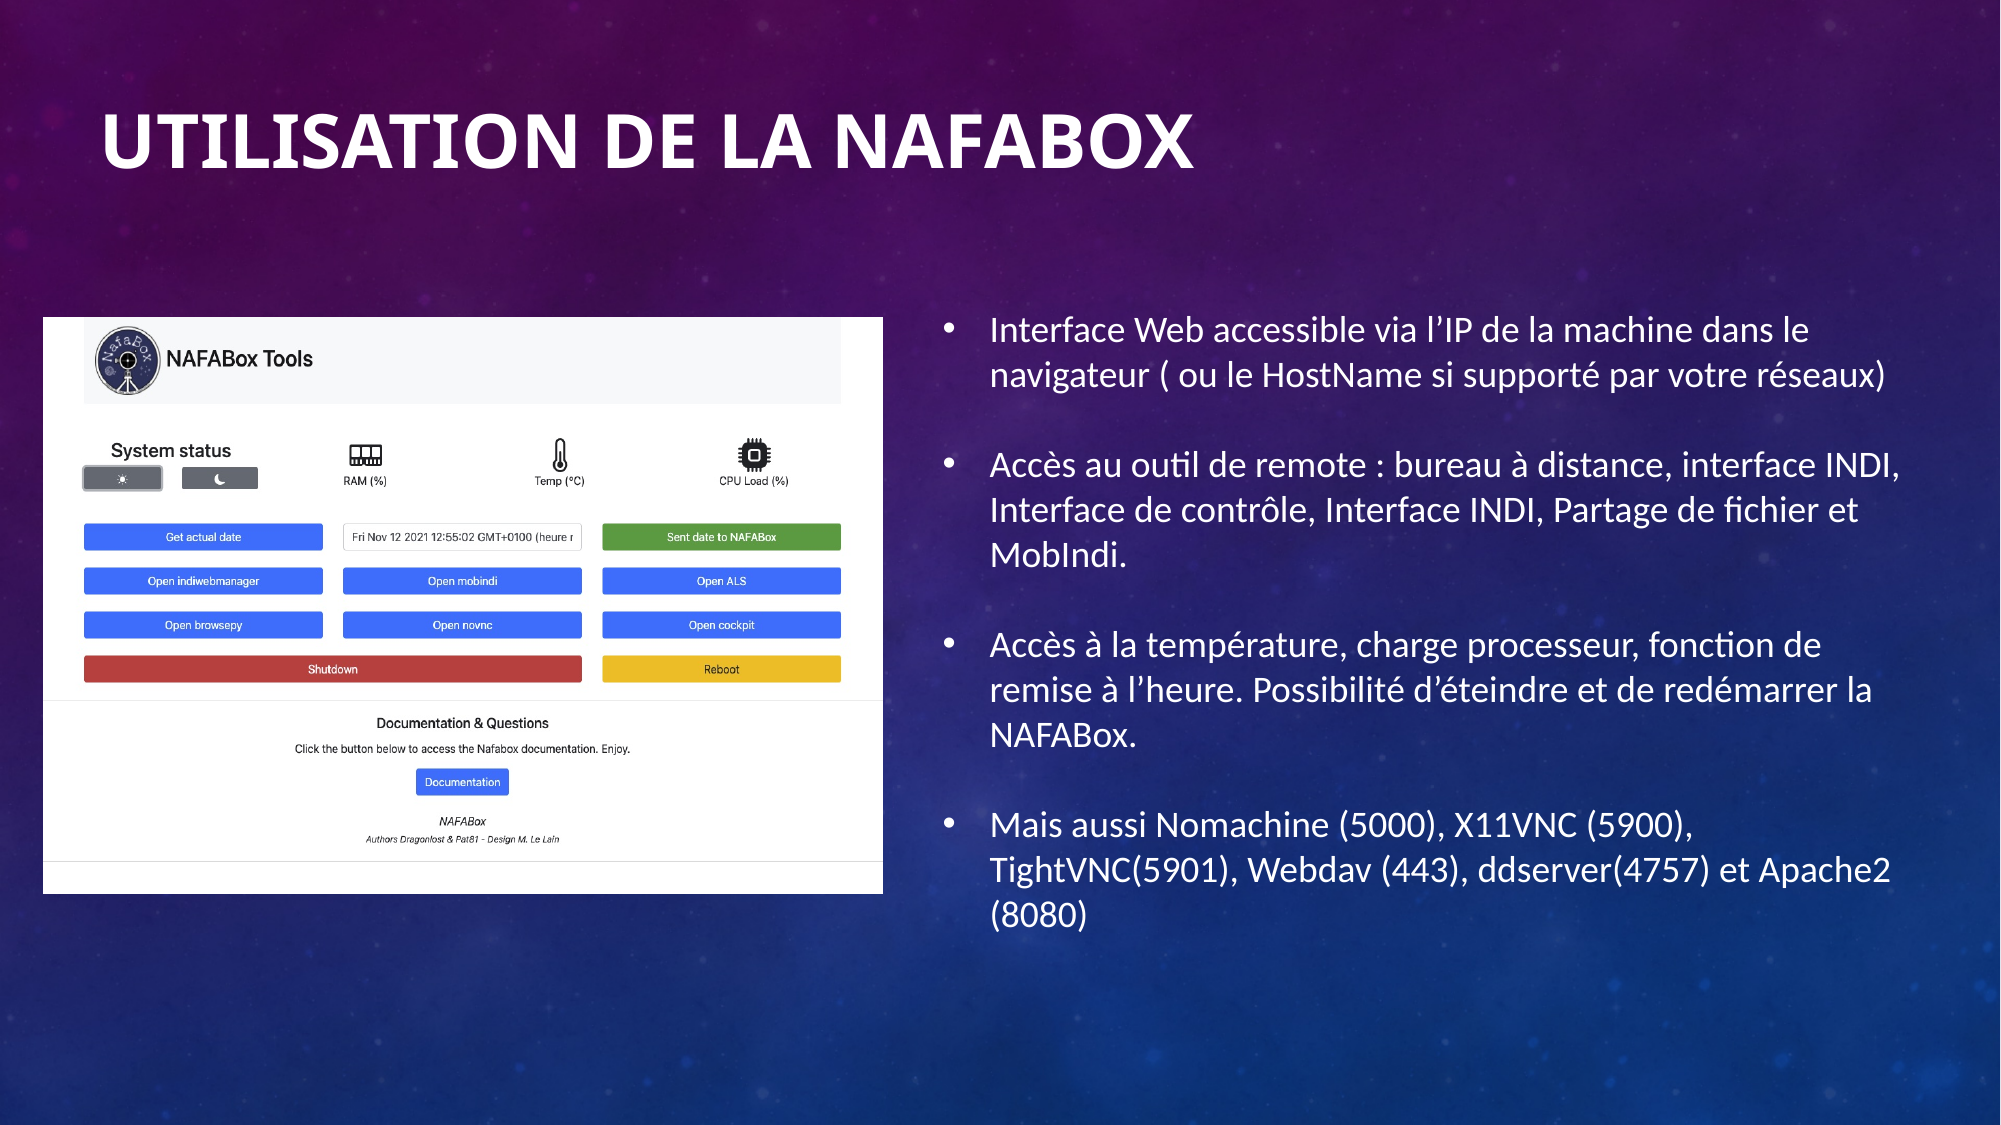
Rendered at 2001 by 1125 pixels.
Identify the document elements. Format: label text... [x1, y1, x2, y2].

text_box Interface Web accessible via l’IP de la machine dans le navigateur ( ou le HostName si supporté par votre réseaux) Accès au outil de remote : bureau à distance, interface INDI, Interface de contrôle, Interface INDI, Partage de fichier et MobIndi. Accès à la température, charge processeur, fonction de remise à l’heure. Possibilité d’éteindre et de redémarrer la NAFABox. Mais aussi Nomachine (5000), X11VNC (5900), TightVNC(5901), Webdav (443), ddserver(4757) et Apache2 (8080) [927, 297, 1937, 943]
title Utilisation de la nafabox [99, 44, 1900, 232]
picture [0, 0, 2001, 1125]
